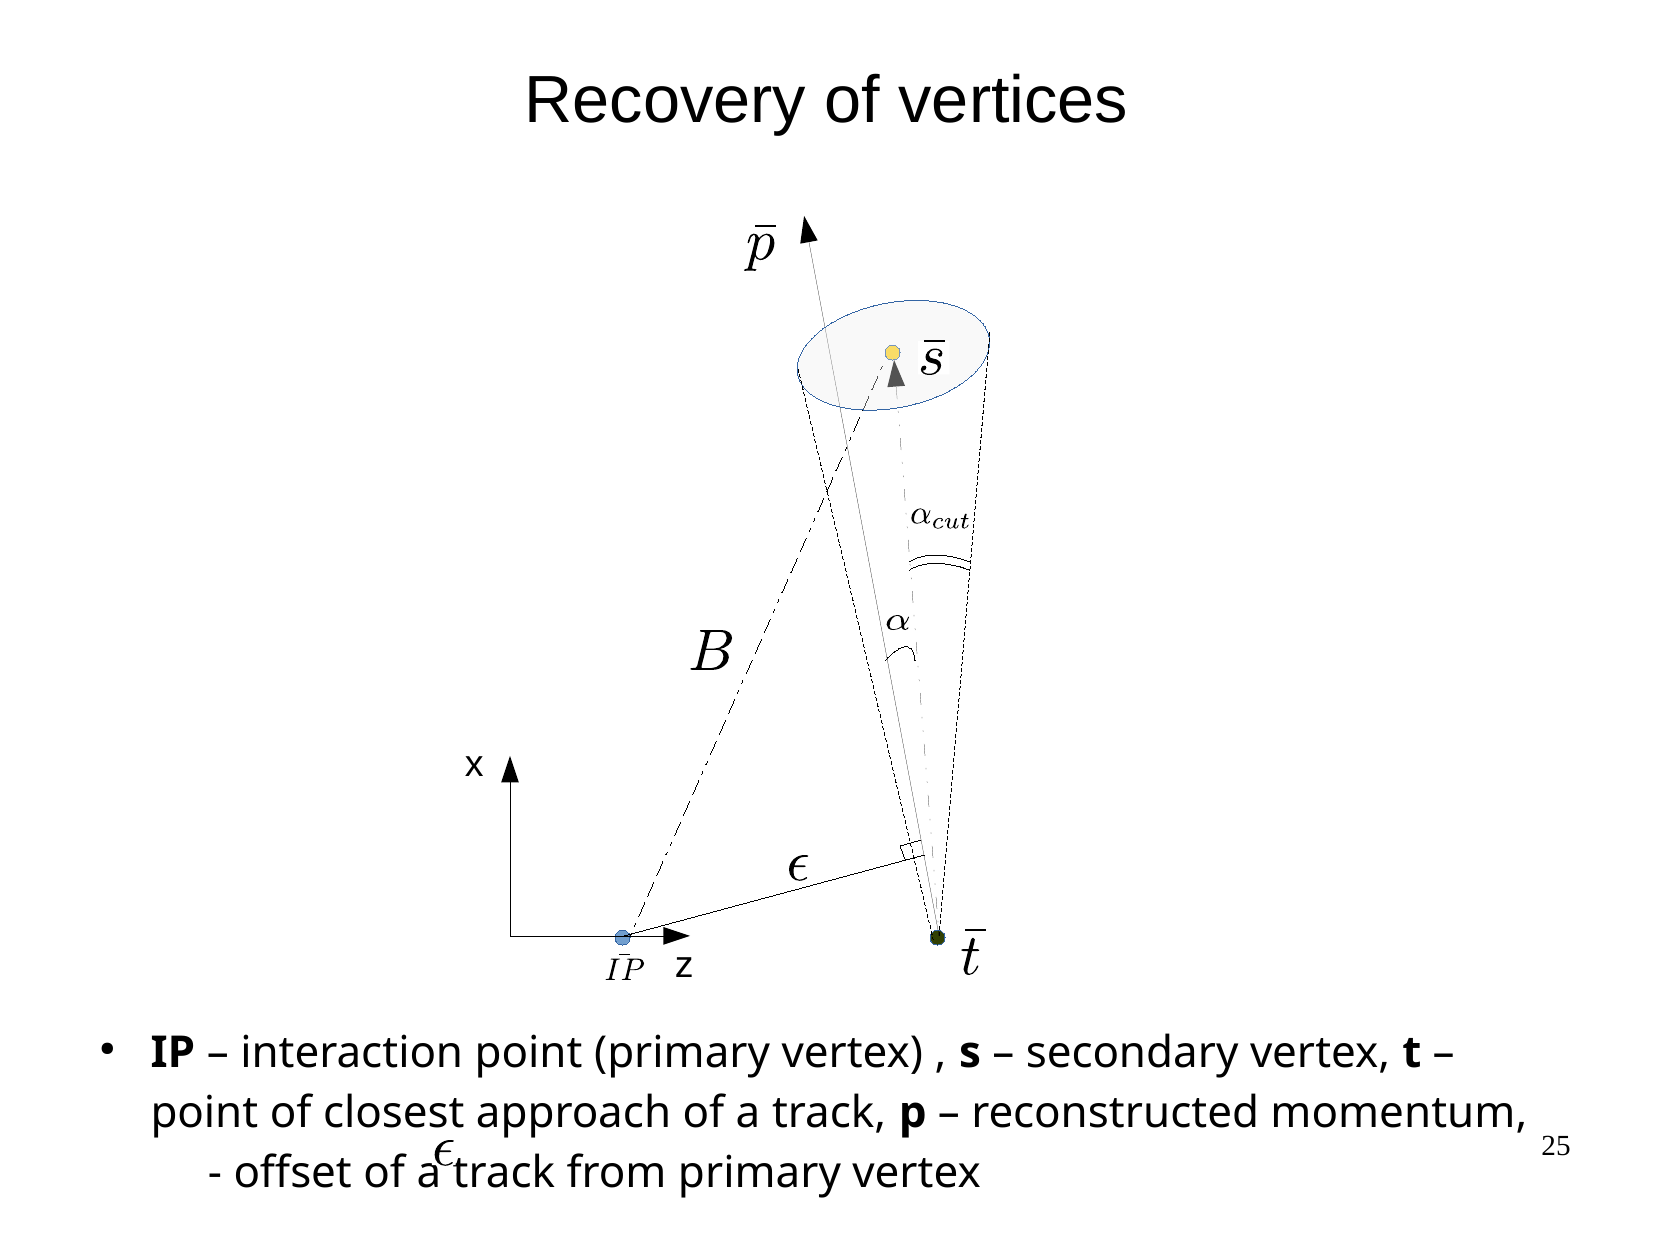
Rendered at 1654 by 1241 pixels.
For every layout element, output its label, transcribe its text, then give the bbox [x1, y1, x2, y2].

text_box [910, 508, 970, 529]
list IP – interaction point (primary vertex) , s – secondary vertex, t – point of closest approach of a track, p – reconstructed momentum, - offset of a track from primary vertex [82, 1020, 1531, 1201]
text_box [786, 855, 811, 881]
text_box [615, 937, 631, 946]
text_box [743, 225, 781, 271]
text_box [431, 1140, 456, 1166]
title Recovery of vertices [82, 46, 1571, 154]
text_box [615, 930, 630, 936]
text_box [930, 930, 946, 946]
text_box [604, 954, 646, 980]
text_box [687, 630, 736, 670]
text_box z [660, 935, 709, 993]
text_box [797, 300, 990, 411]
text_box [960, 929, 991, 976]
text_box [885, 615, 911, 631]
text_box x [450, 735, 499, 792]
